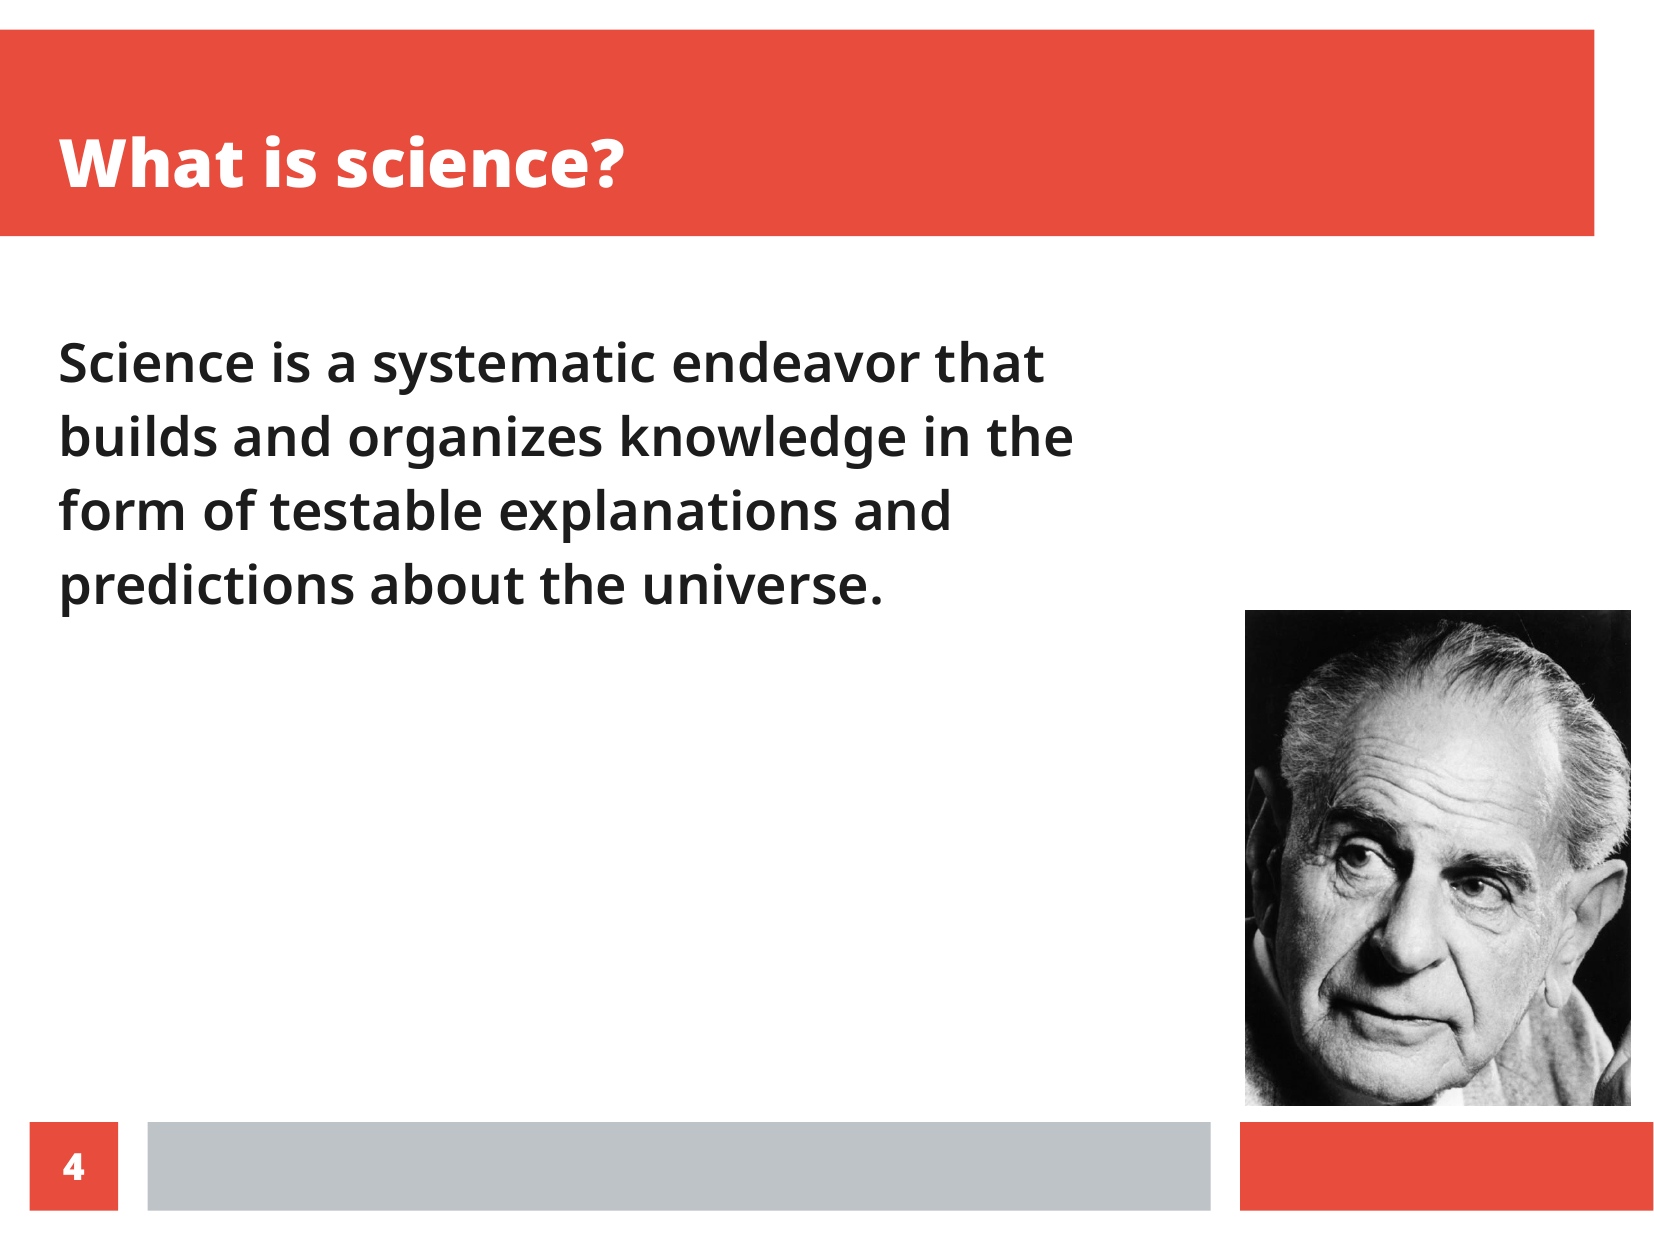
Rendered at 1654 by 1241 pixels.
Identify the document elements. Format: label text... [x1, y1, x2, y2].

picture [1245, 610, 1631, 1106]
list Science is a systematic endeavor that builds and organizes knowledge in the form of testable explanations and predictions about the universe. [59, 324, 1216, 1093]
title What is science? [59, 59, 1595, 207]
